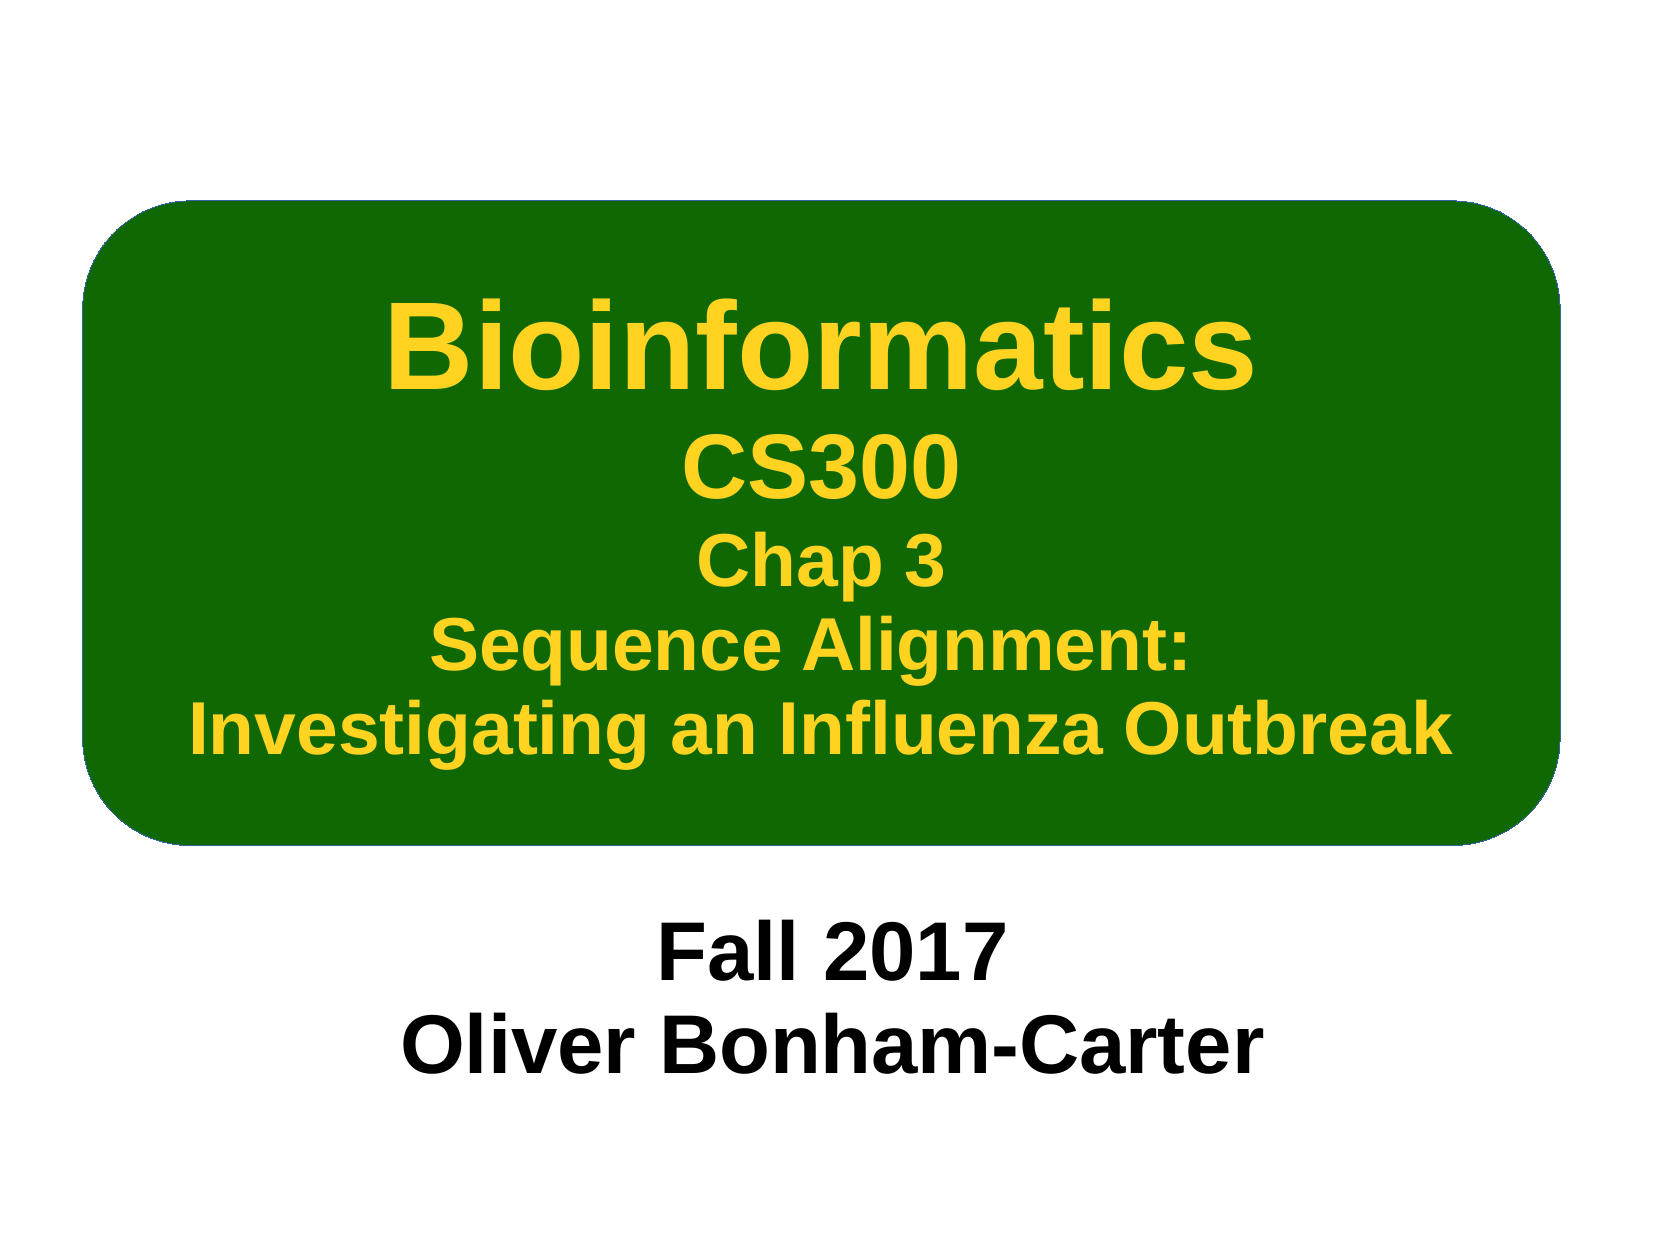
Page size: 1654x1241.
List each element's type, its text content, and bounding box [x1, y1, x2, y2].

text_box Fall 2017 Oliver Bonham-Carter [385, 898, 1281, 1100]
text_box Bioinformatics CS300 Chap 3 Sequence Alignment: Investigating an Influenza Outbreak [82, 200, 1561, 846]
